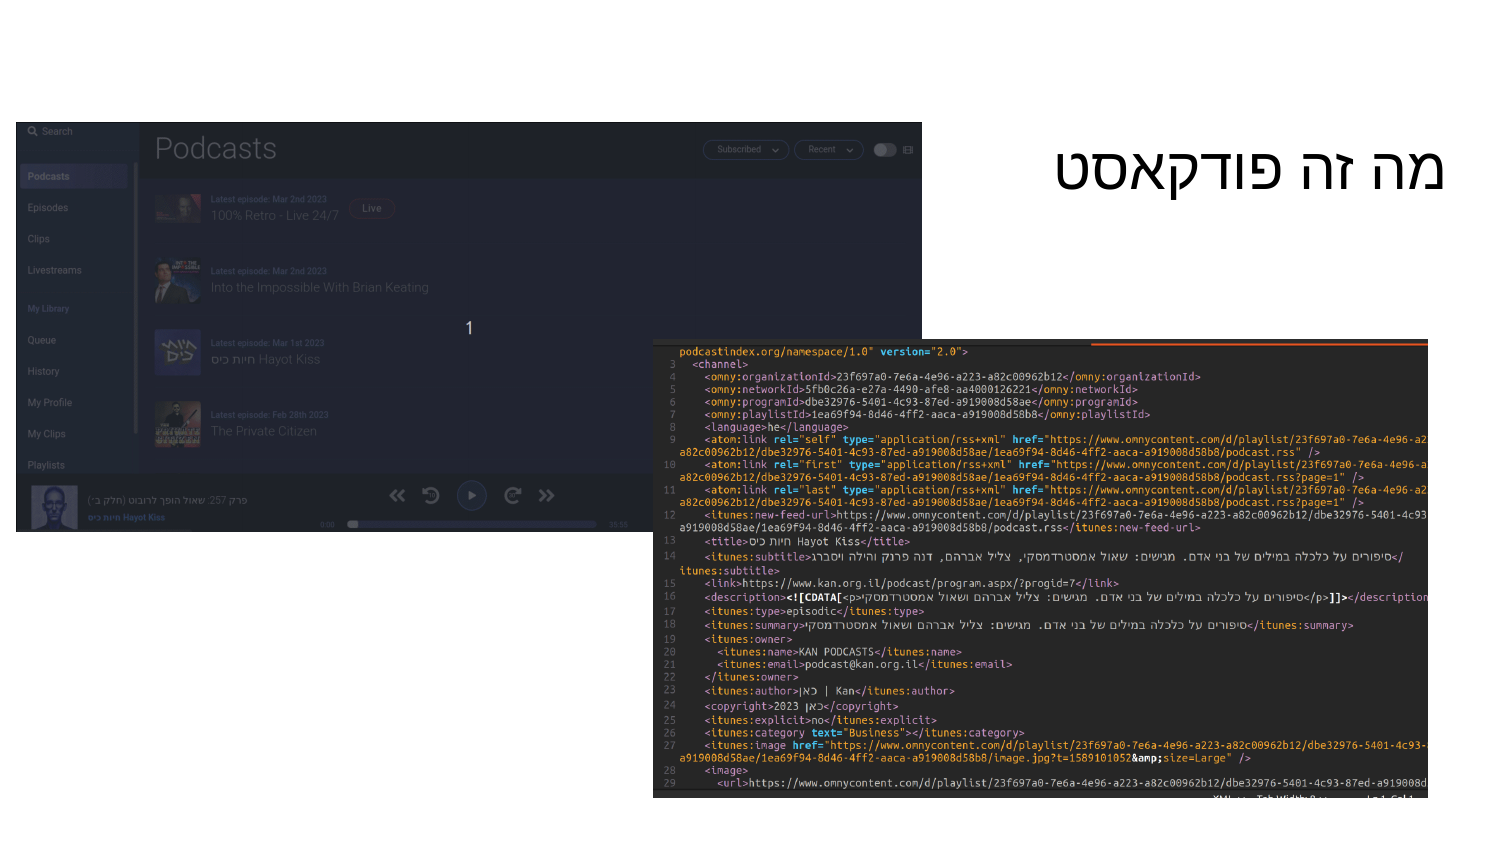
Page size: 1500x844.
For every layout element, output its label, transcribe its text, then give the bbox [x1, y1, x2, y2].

picture [16, 122, 1428, 798]
title מה זה פודקאסט [922, 122, 1463, 236]
